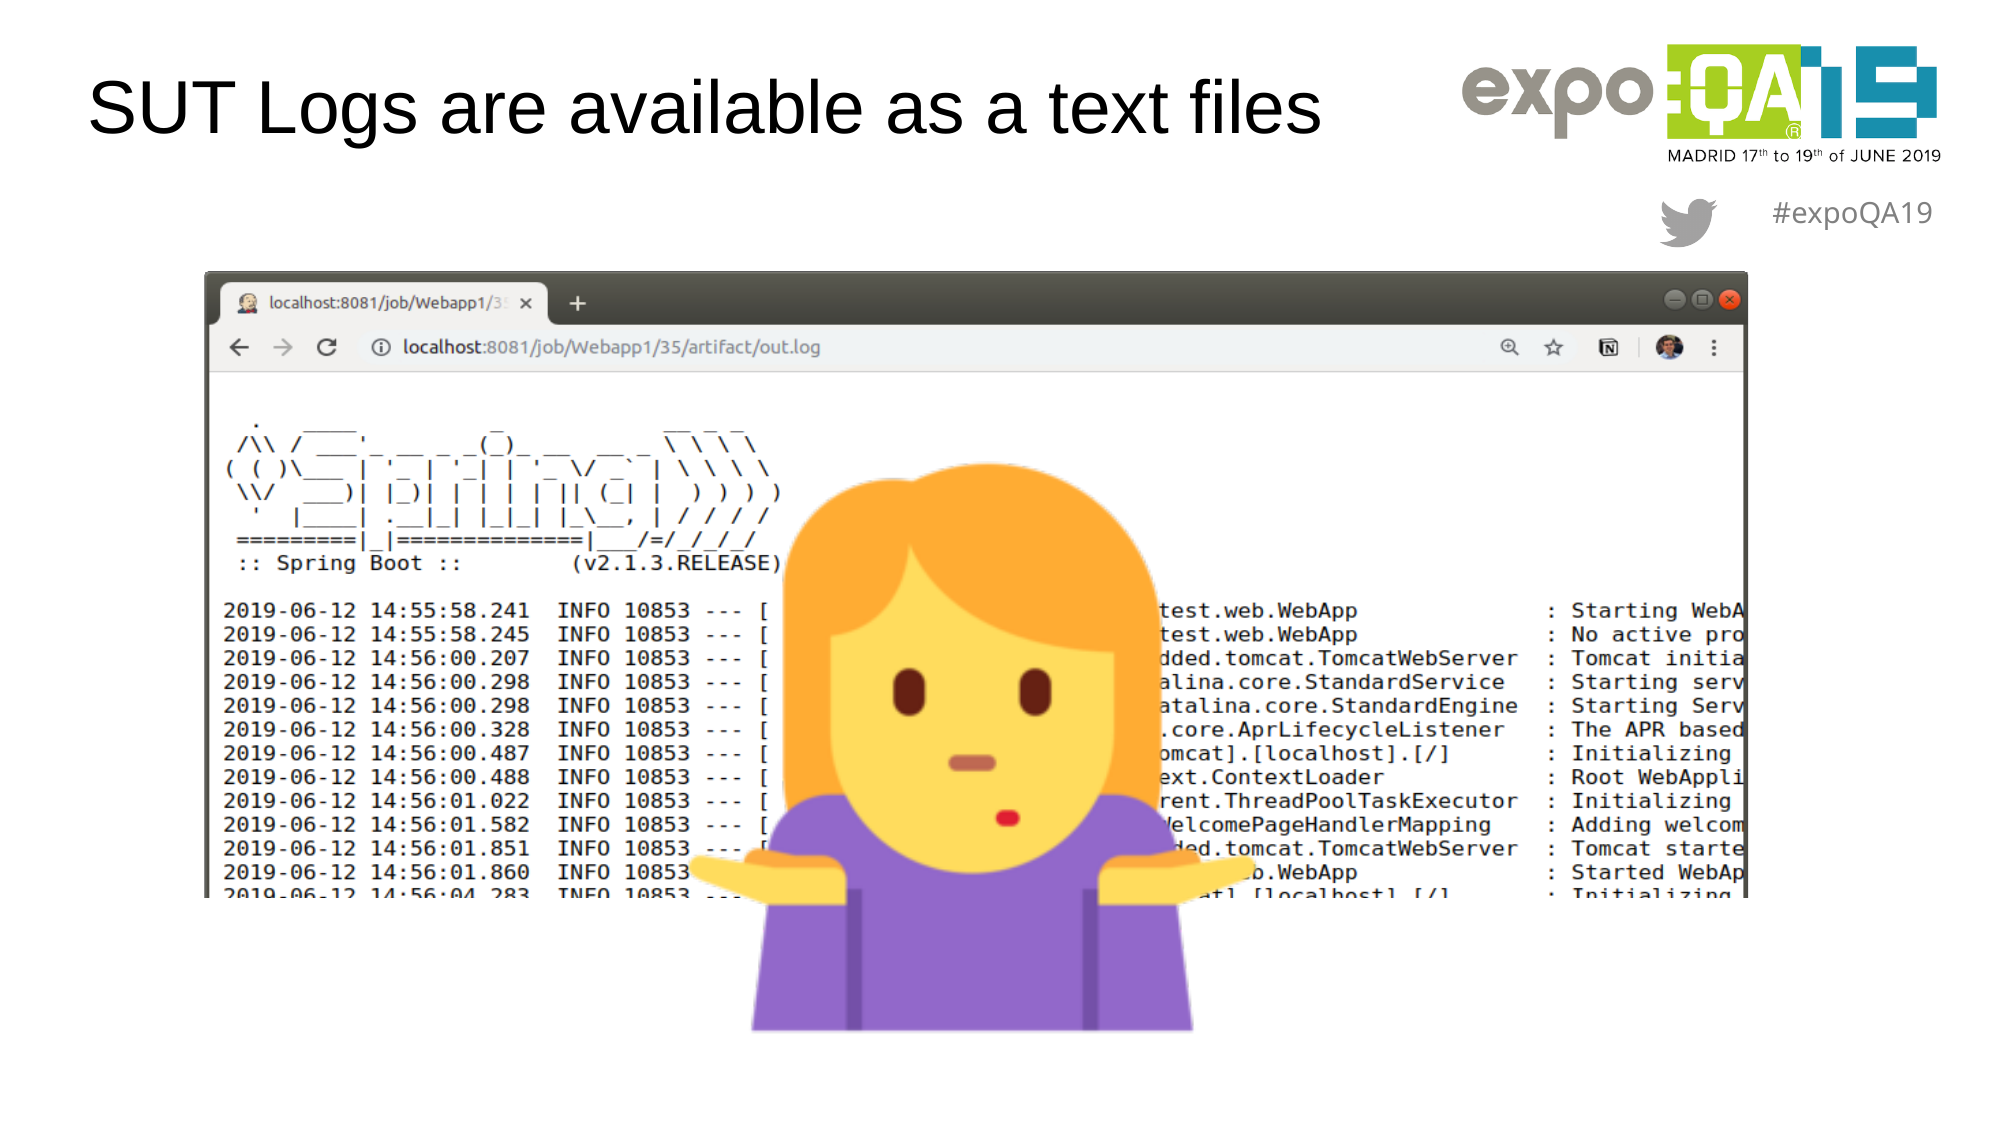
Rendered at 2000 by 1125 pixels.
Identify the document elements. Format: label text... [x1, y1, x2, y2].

picture [1429, 37, 1948, 165]
picture [1659, 193, 1718, 253]
picture [204, 271, 1749, 1036]
title SUT Logs are available as a text files [72, 54, 1371, 164]
